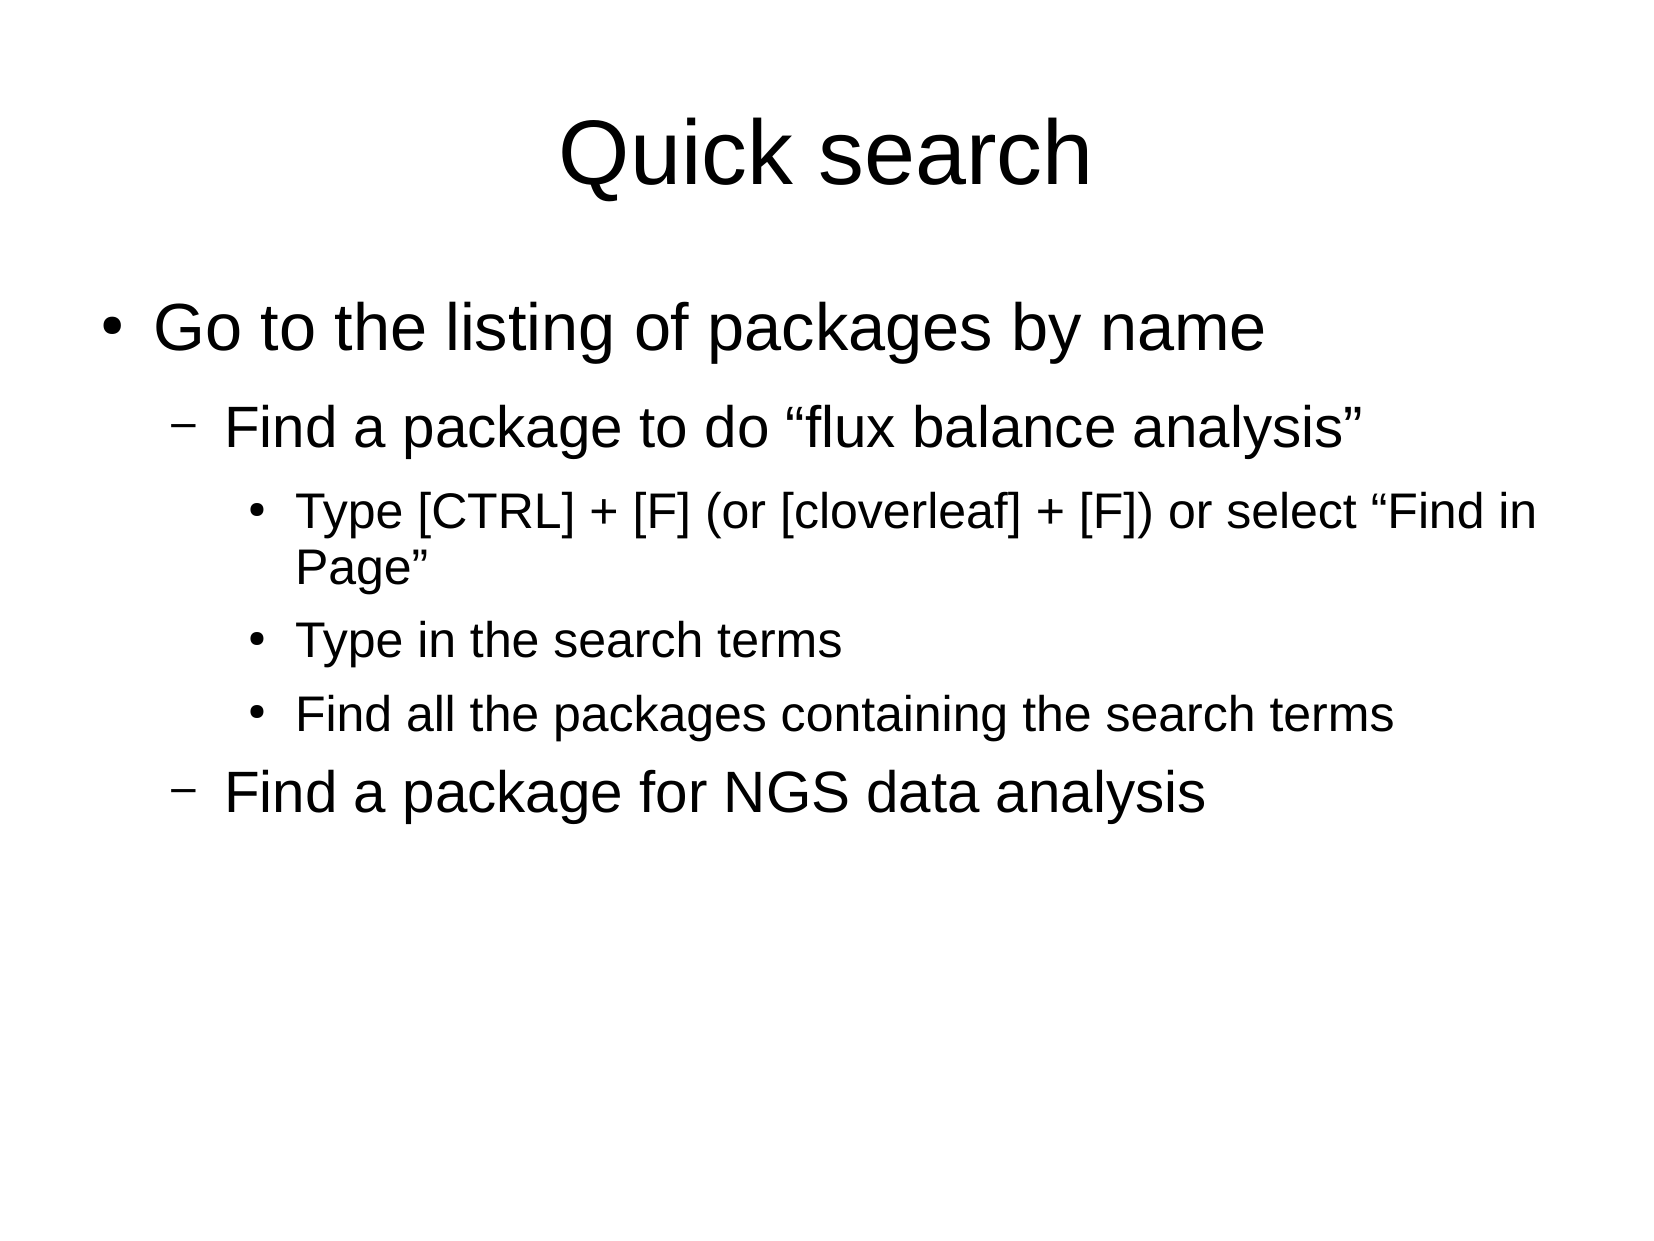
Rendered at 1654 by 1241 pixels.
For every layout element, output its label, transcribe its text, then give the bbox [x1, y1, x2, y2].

title Quick search [82, 49, 1571, 257]
list Go to the listing of packages by name Find a package to do “flux balance analysis” Type [CTRL] + [F] (or [cloverleaf] + [F]) or select “Find in Page” Type in the search terms Find all the packages containing the search terms Find a package for NGS data analysis [82, 290, 1571, 1010]
